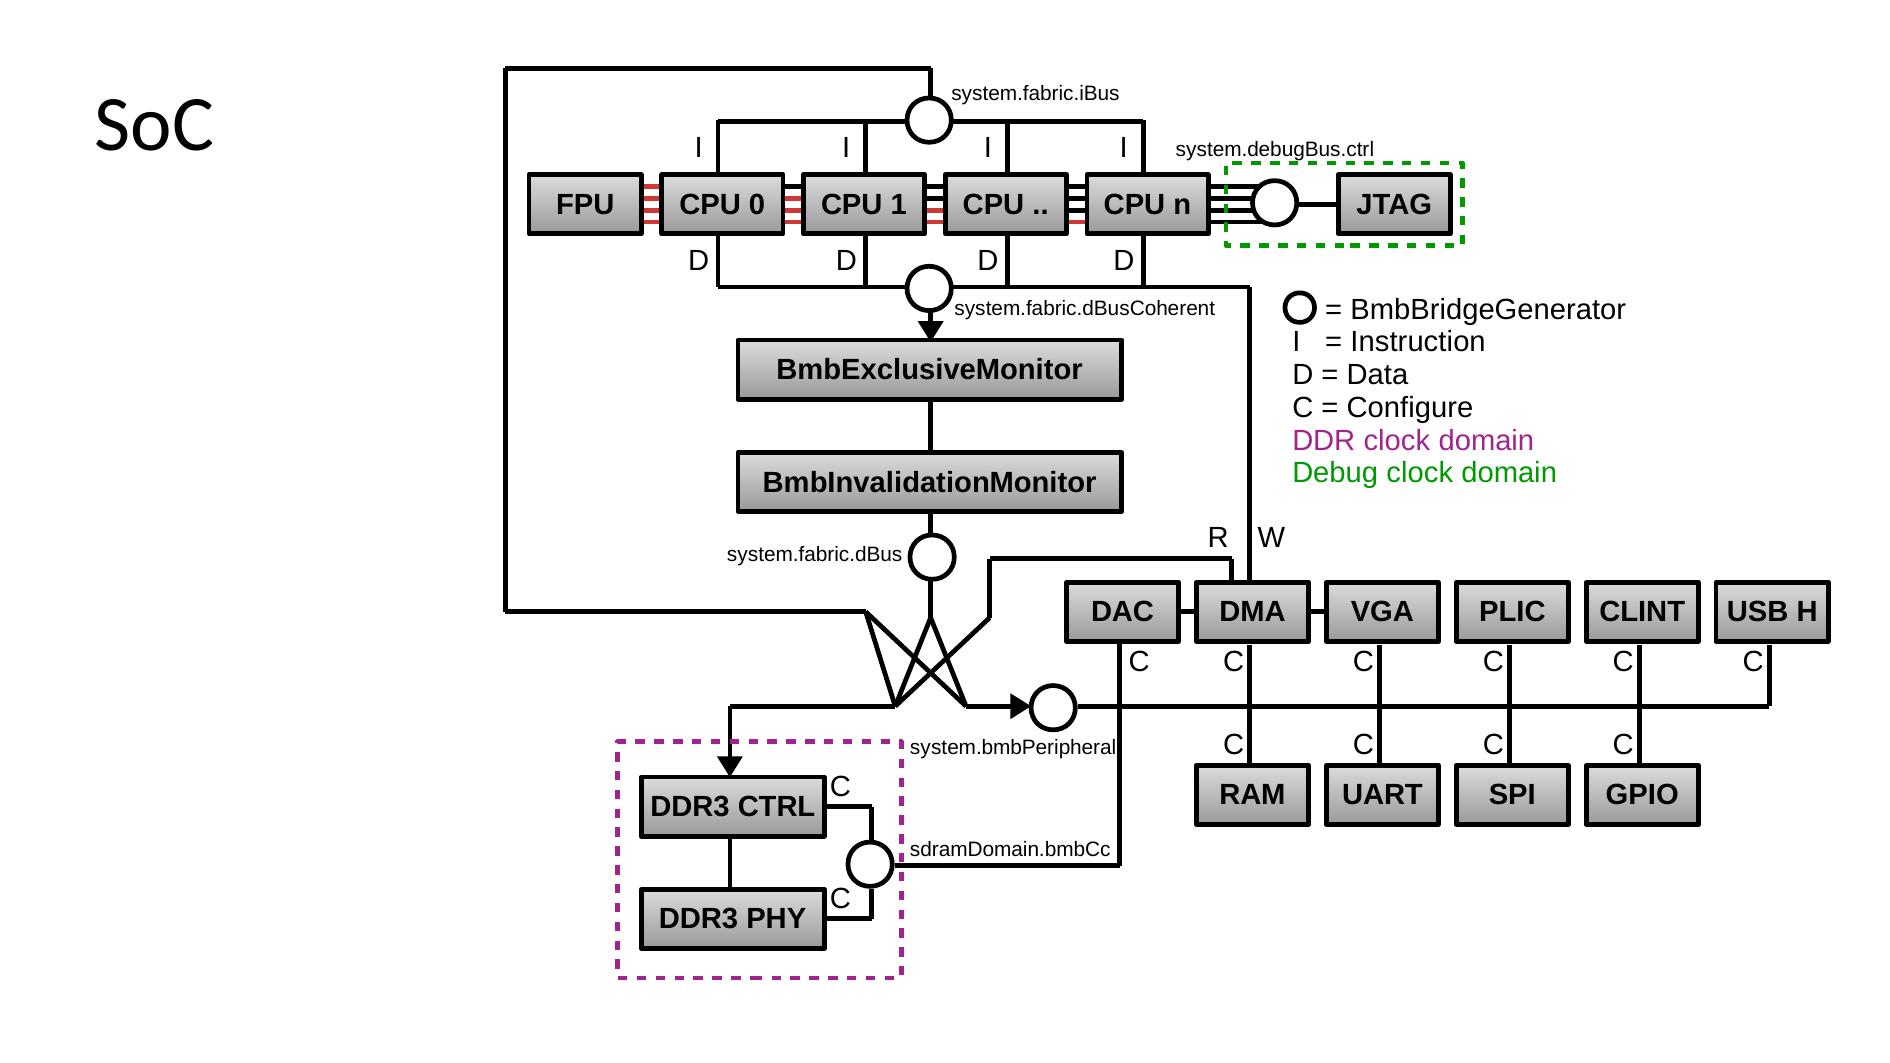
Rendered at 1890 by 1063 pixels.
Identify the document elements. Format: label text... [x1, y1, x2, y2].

picture [503, 66, 1831, 981]
title SoC [94, 42, 1796, 220]
